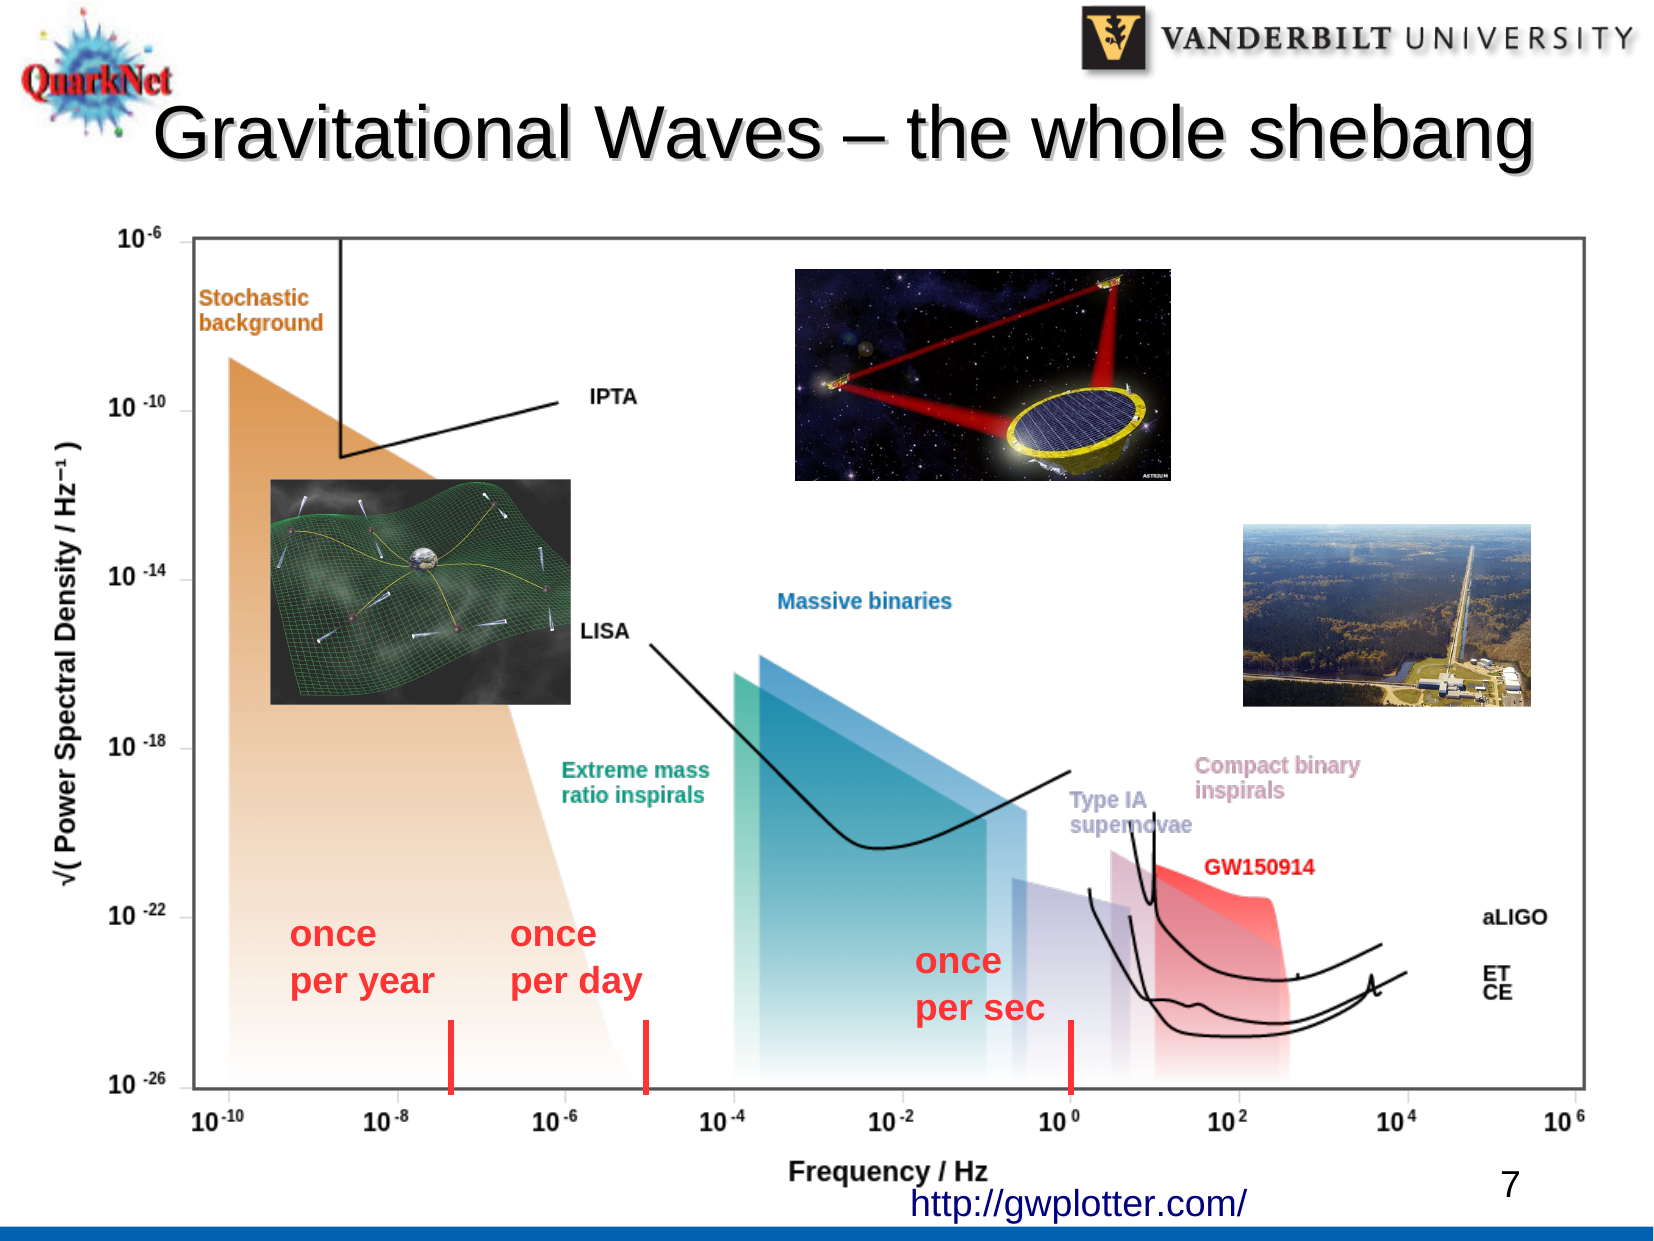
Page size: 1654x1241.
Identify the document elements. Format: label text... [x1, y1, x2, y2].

picture [44, 212, 1608, 1208]
text_box once per year [274, 900, 451, 1009]
text_box http://gwplotter.com/ [885, 1208, 1263, 1232]
title Gravitational Waves – the whole shebang [139, 65, 1551, 196]
text_box once per day [495, 900, 658, 1009]
text_box once per sec [900, 926, 1061, 1036]
picture [4, 1, 188, 152]
picture [1078, 2, 1648, 85]
